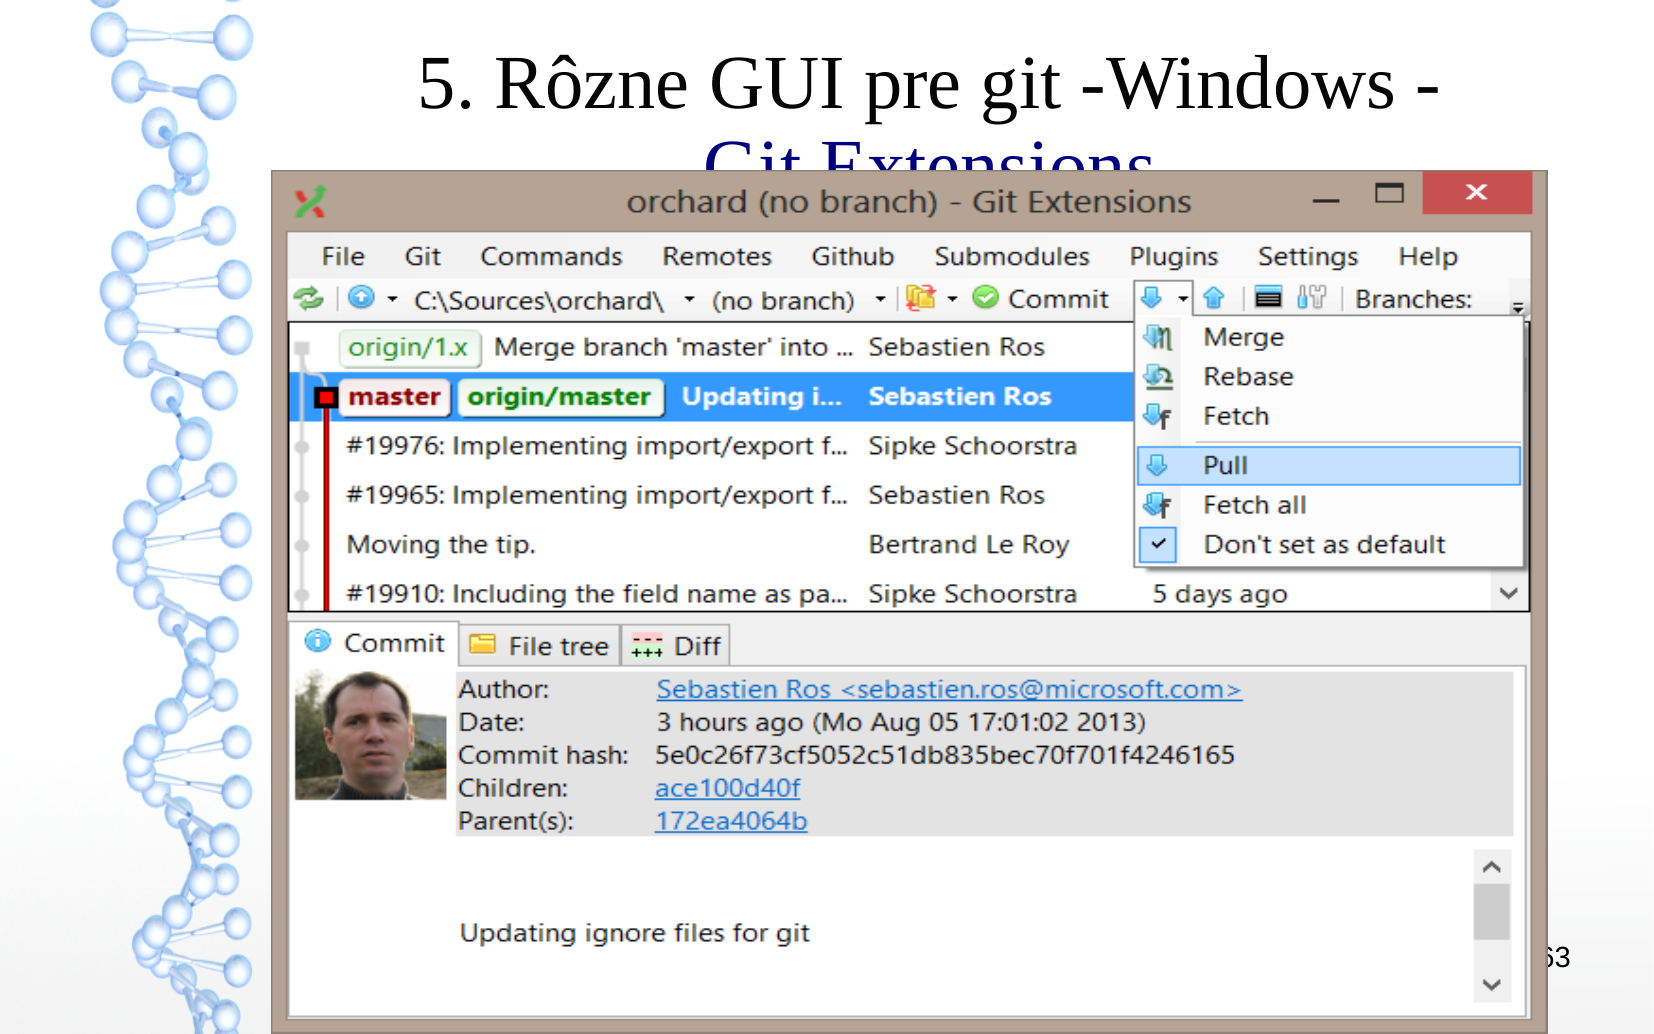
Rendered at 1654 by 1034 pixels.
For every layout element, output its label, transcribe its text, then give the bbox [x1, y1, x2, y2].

title 5. Rôzne GUI pre git -Windows -Git Extensions [265, 30, 1595, 219]
picture [0, 0, 1654, 1034]
